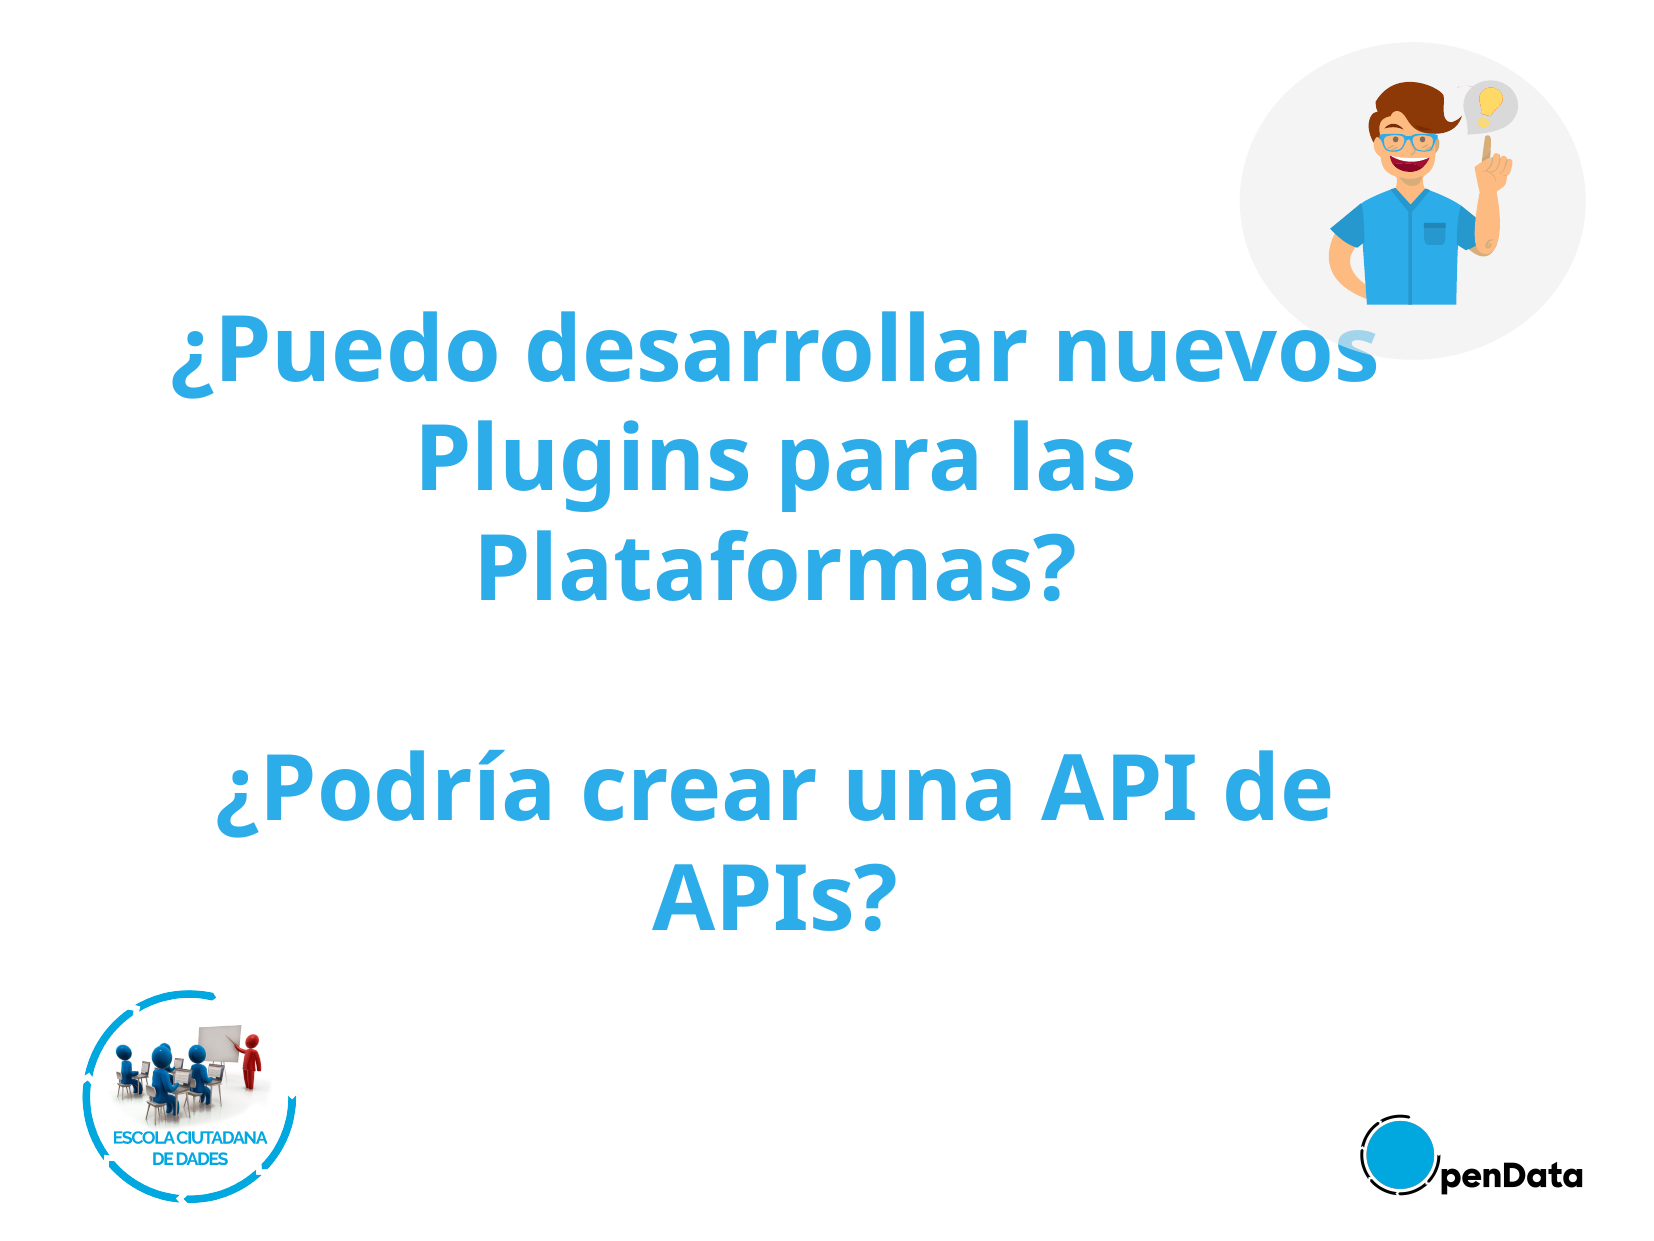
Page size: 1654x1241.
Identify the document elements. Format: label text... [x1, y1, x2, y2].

picture [1354, 1108, 1600, 1206]
picture [45, 953, 333, 1241]
text_box [1239, 42, 1586, 360]
text_box ¿Puedo desarrollar nuevos Plugins para las Plataformas? ¿Podría crear una API de APIs? [114, 520, 1437, 718]
